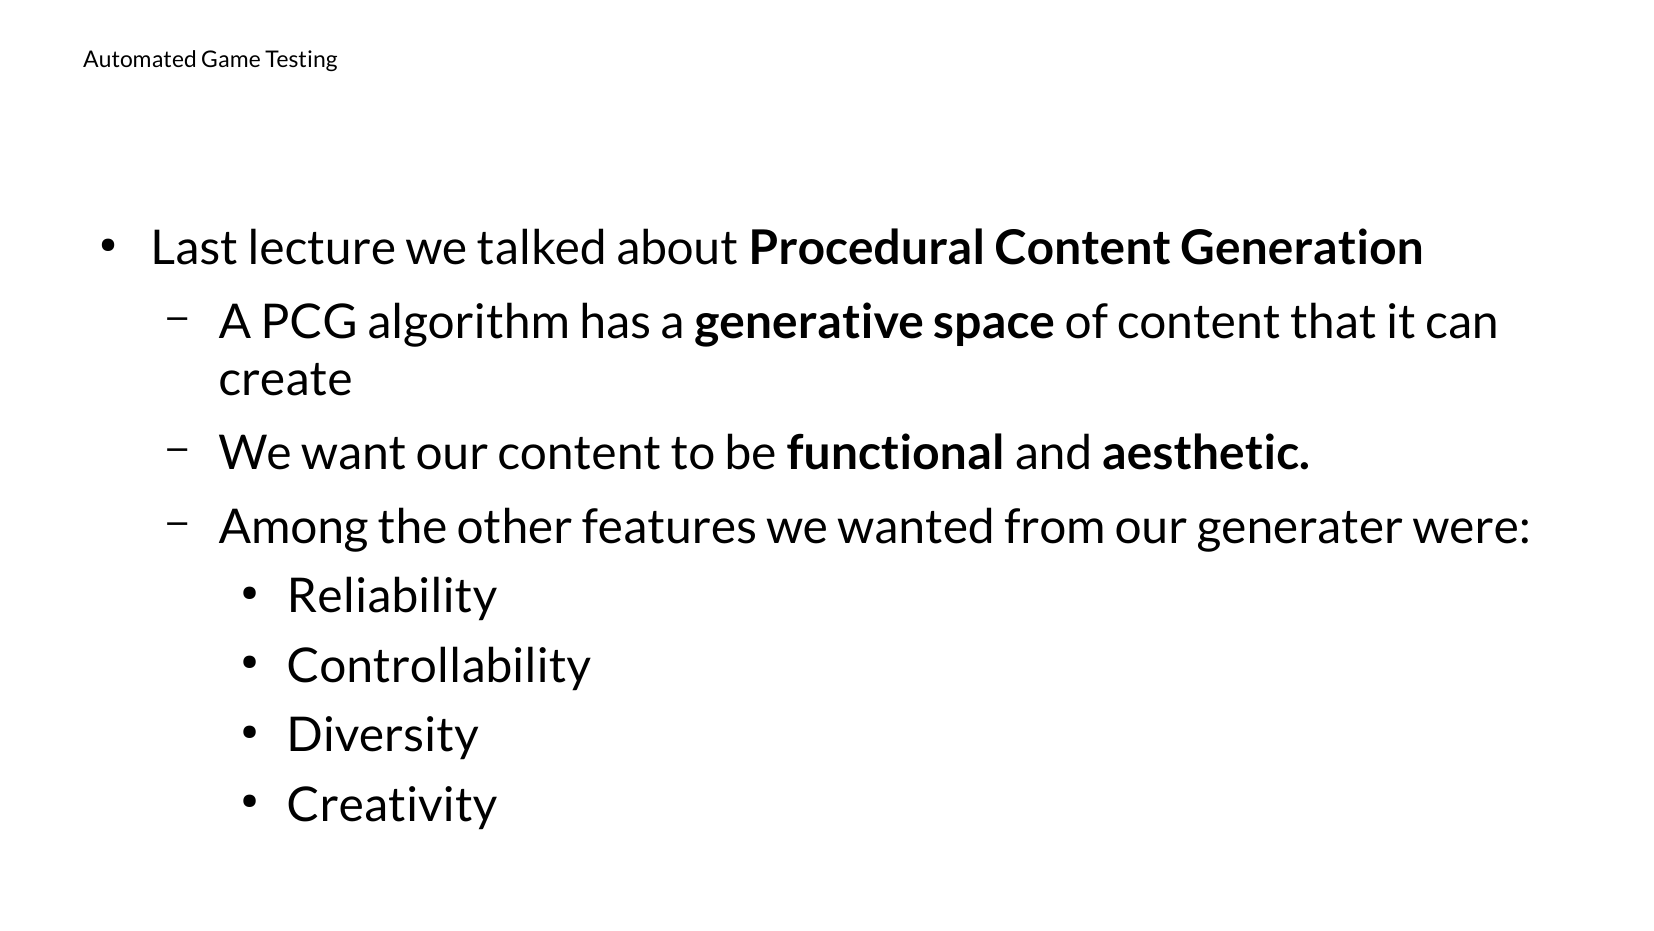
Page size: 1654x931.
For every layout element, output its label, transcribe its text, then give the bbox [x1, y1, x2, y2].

title Automated Game Testing [83, 0, 1571, 119]
list Last lecture we talked about Procedural Content Generation A PCG algorithm has a generative space of content that it can create We want our content to be functional and aesthetic. Among the other features we wanted from our generater were: Reliability Controllability Diversity Creativity [82, 217, 1571, 839]
